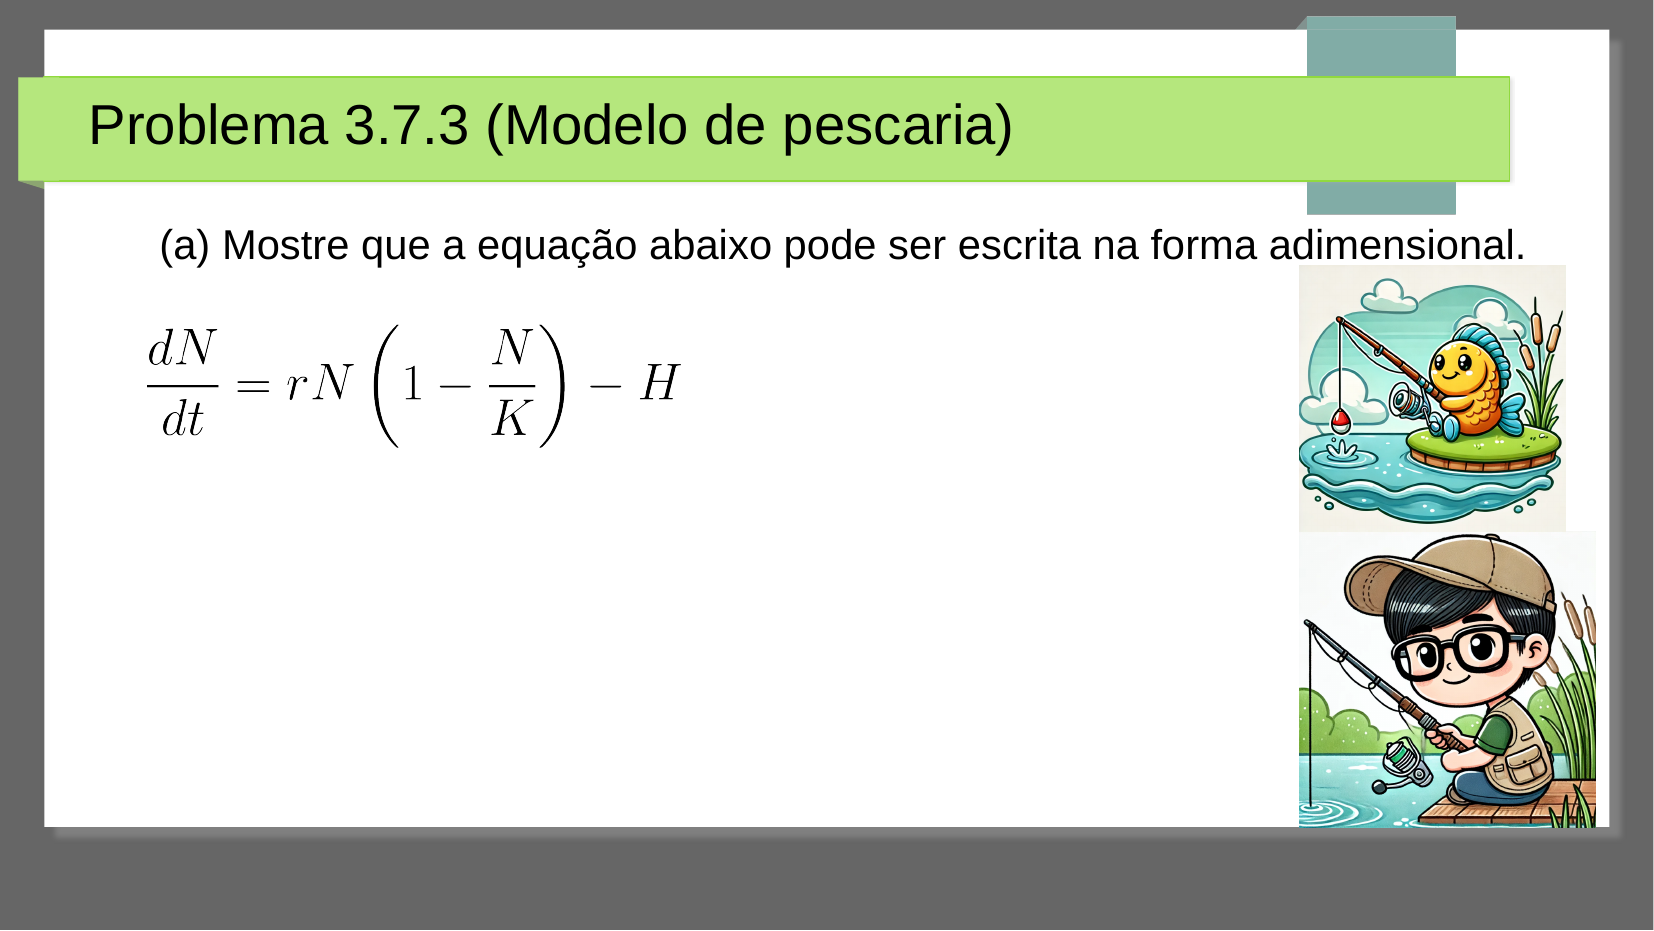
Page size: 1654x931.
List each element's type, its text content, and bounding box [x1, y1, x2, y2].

picture [1299, 265, 1596, 828]
picture [147, 324, 681, 448]
list (a) Mostre que a equação abaixo pode ser escrita na forma adimensional. [88, 221, 1565, 813]
title Problema 3.7.3 (Modelo de pescaria) [88, 73, 1506, 178]
